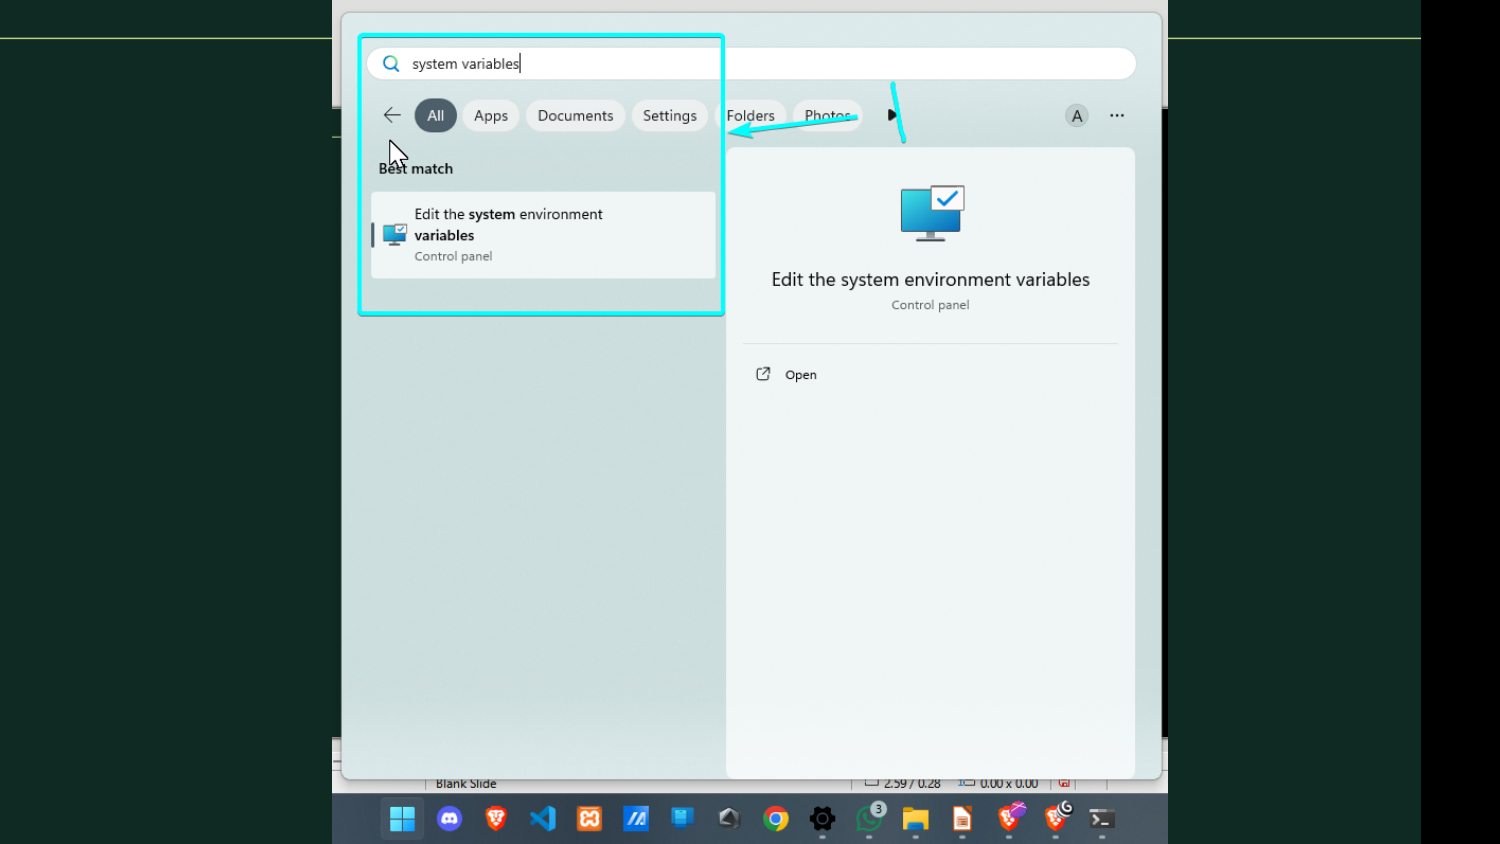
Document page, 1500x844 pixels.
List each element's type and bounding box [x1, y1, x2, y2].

picture [332, 0, 1168, 844]
